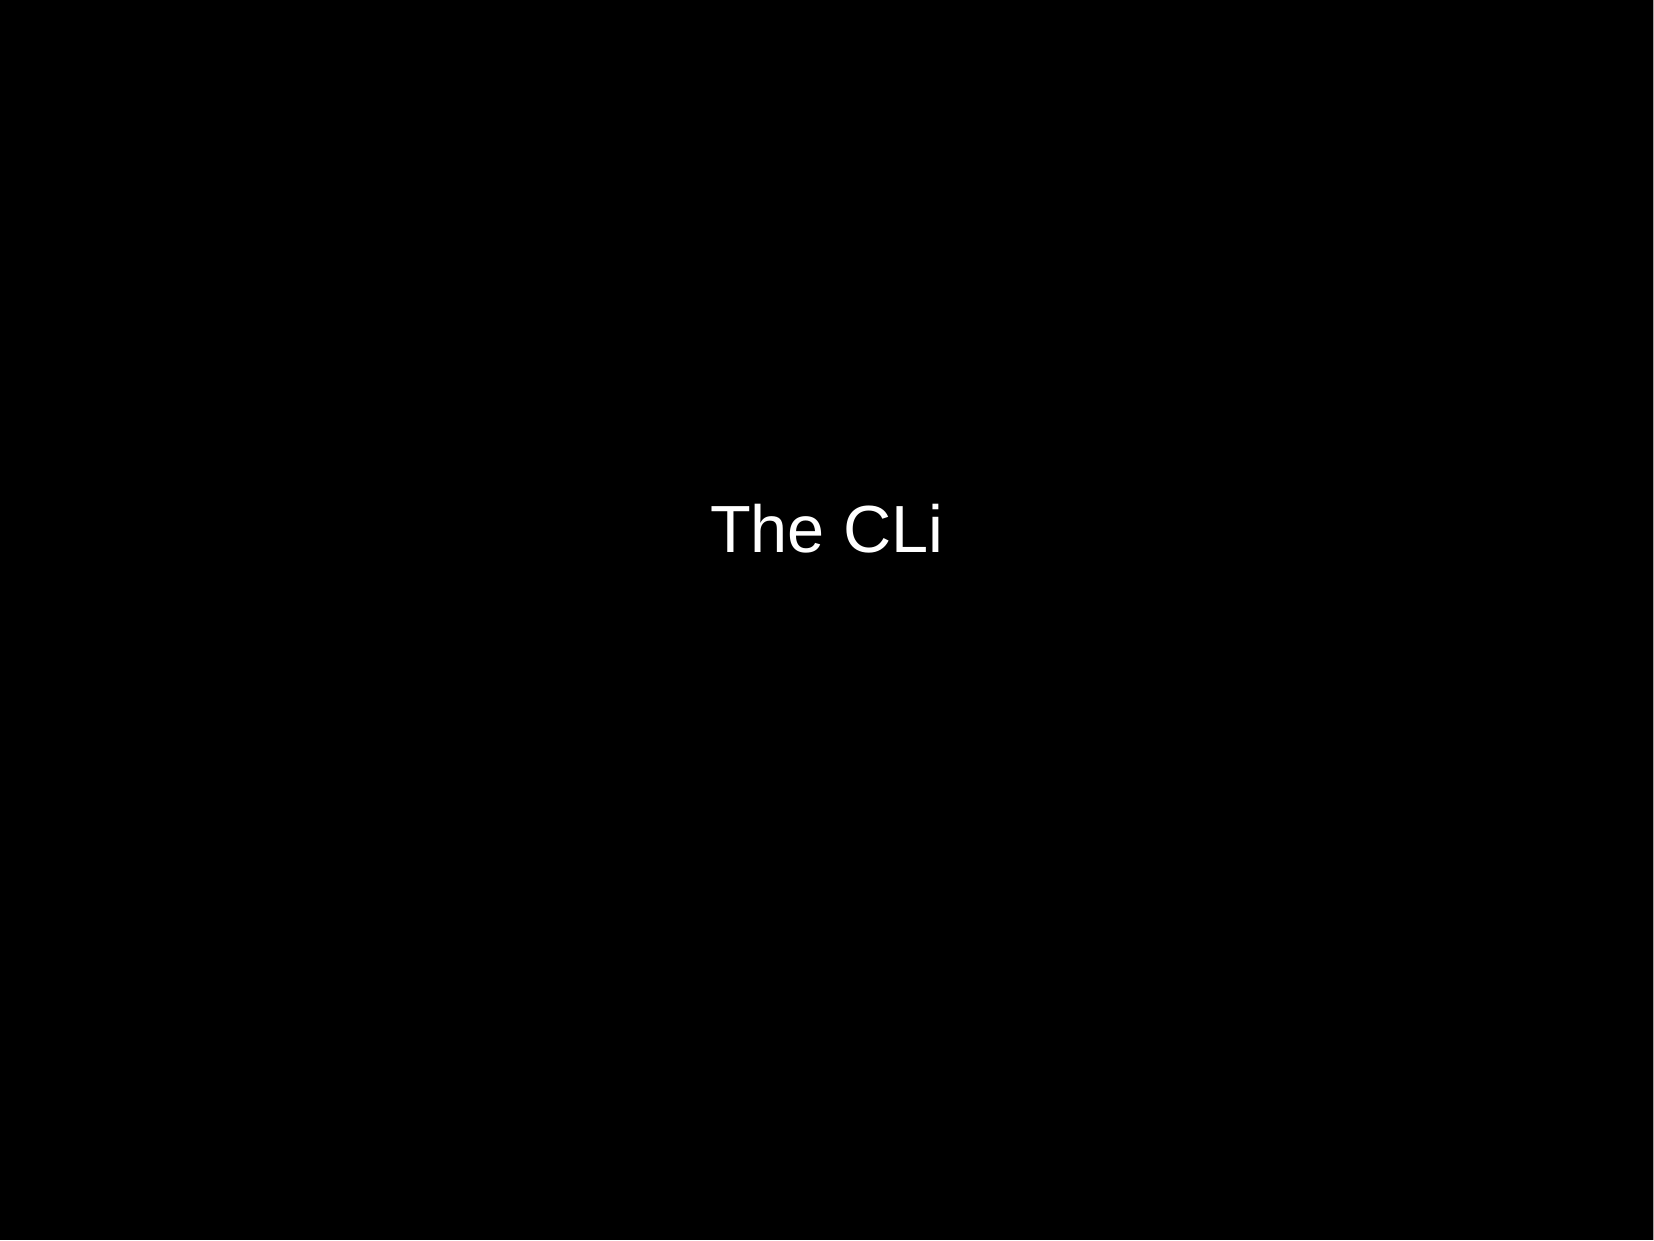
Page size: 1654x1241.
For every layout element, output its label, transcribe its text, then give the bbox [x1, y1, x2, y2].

subtitle The CLi [82, 49, 1571, 1010]
